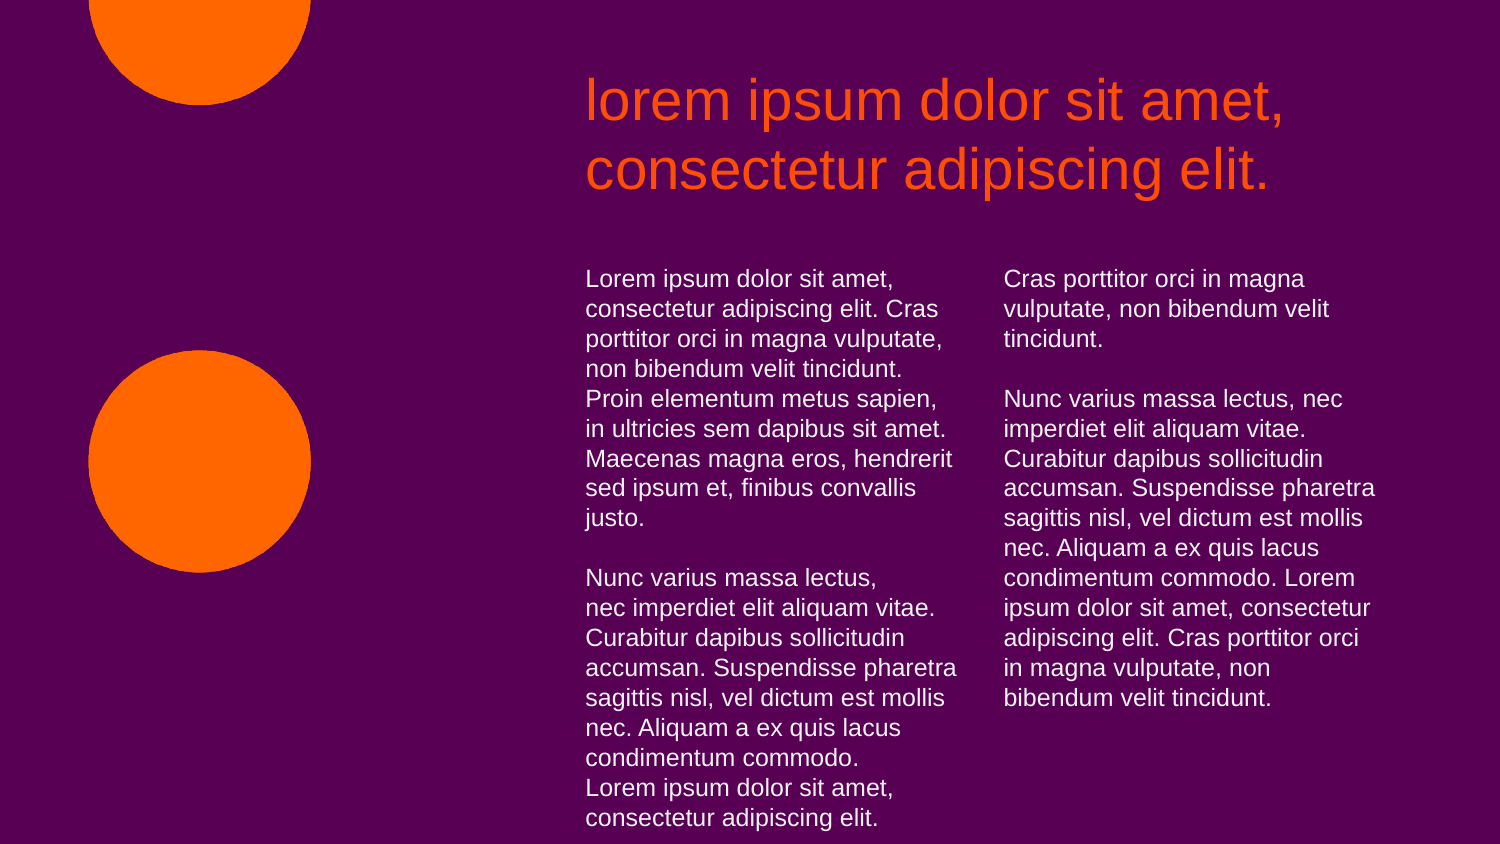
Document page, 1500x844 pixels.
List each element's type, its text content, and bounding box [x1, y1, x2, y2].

picture [83, 0, 314, 577]
text_box lorem ipsum dolor sit amet, consectetur adipiscing elit. [570, 54, 1500, 216]
text_box Lorem ipsum dolor sit amet, consectetur adipiscing elit. Cras porttitor orci in magna vulputate, non bibendum velit tincidunt. Proin elementum metus sapien, in ultricies sem dapibus sit amet. Maecenas magna eros, hendrerit sed ipsum et, finibus convallis justo. Nunc varius massa lectus, nec imperdiet elit aliquam vitae. Curabitur dapibus sollicitudin accumsan. Suspendisse pharetra sagittis nisl, vel dictum est mollis nec. Aliquam a ex quis lacus condimentum commodo. Lorem ipsum dolor sit amet, consectetur adipiscing elit. Cras porttitor orci in magna vulputate, non bibendum velit tincidunt. Nunc varius massa lectus, nec imperdiet elit aliquam vitae. Curabitur dapibus sollicitudin accumsan. Suspendisse pharetra sagittis nisl, vel dictum est mollis nec. Aliquam a ex quis lacus condimentum commodo. Lorem ipsum dolor sit amet, consectetur adipiscing elit. Cras porttitor orci in magna vulputate, non bibendum velit tincidunt. [570, 255, 1401, 844]
